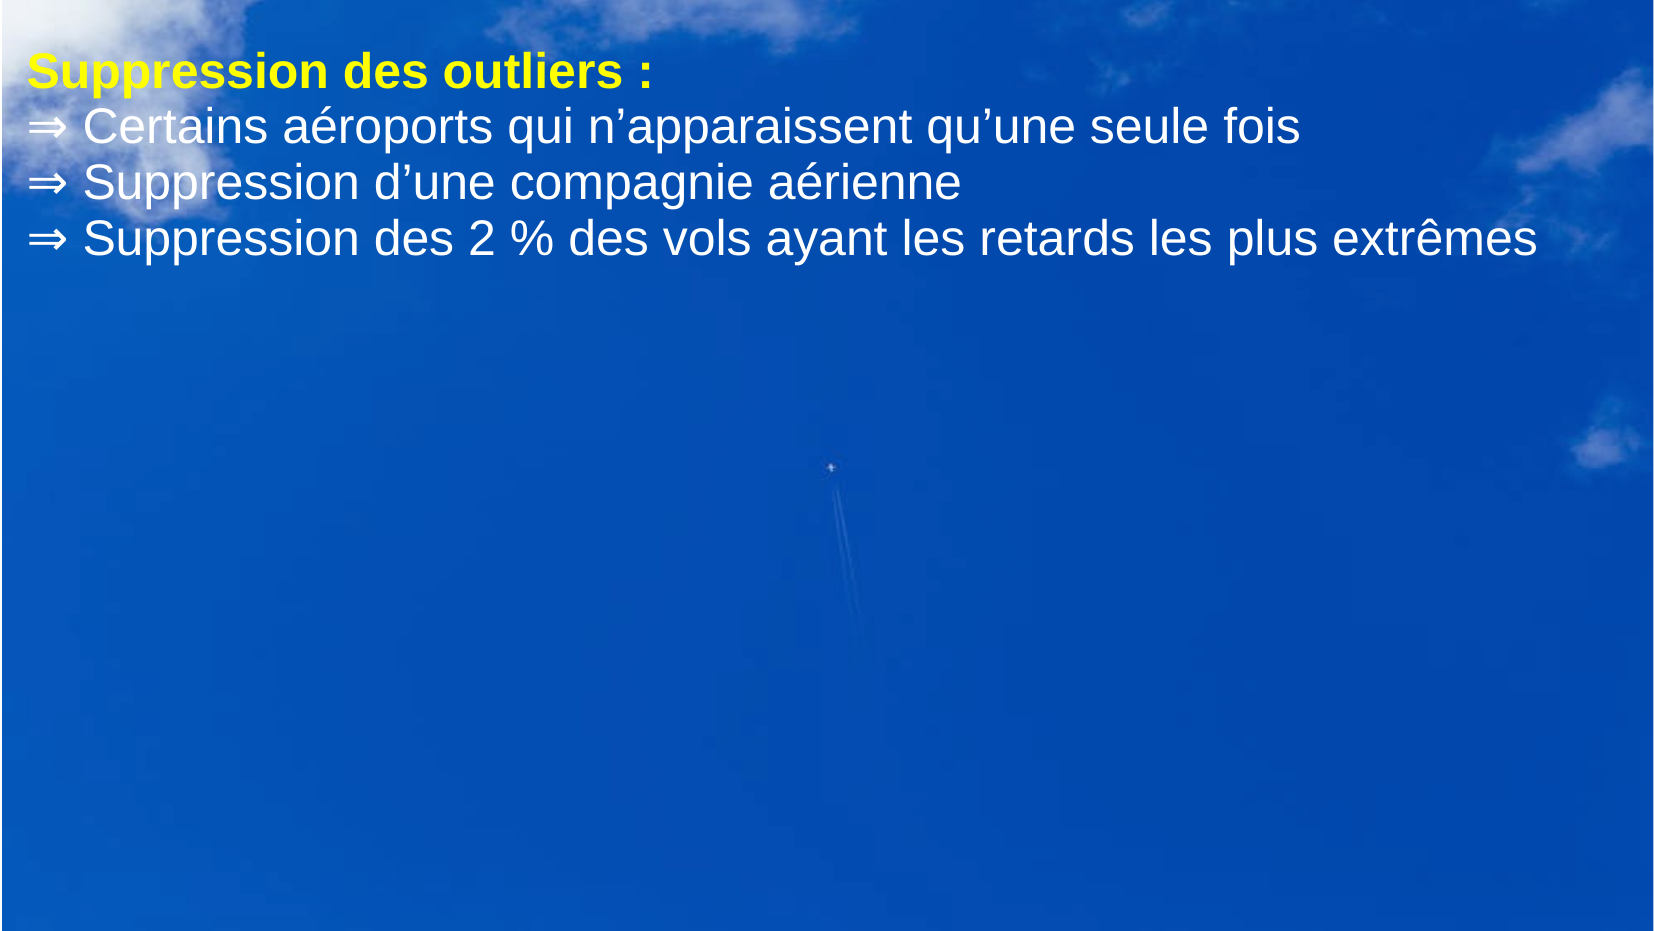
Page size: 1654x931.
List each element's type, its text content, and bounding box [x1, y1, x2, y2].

picture [2, 0, 1654, 931]
text_box Suppression des outliers : ⇒ Certains aéroports qui n’apparaissent qu’une seule fois ⇒ Suppression d’une compagnie aérienne ⇒ Suppression des 2 % des vols ayant les retards les plus extrêmes [11, 35, 1574, 329]
